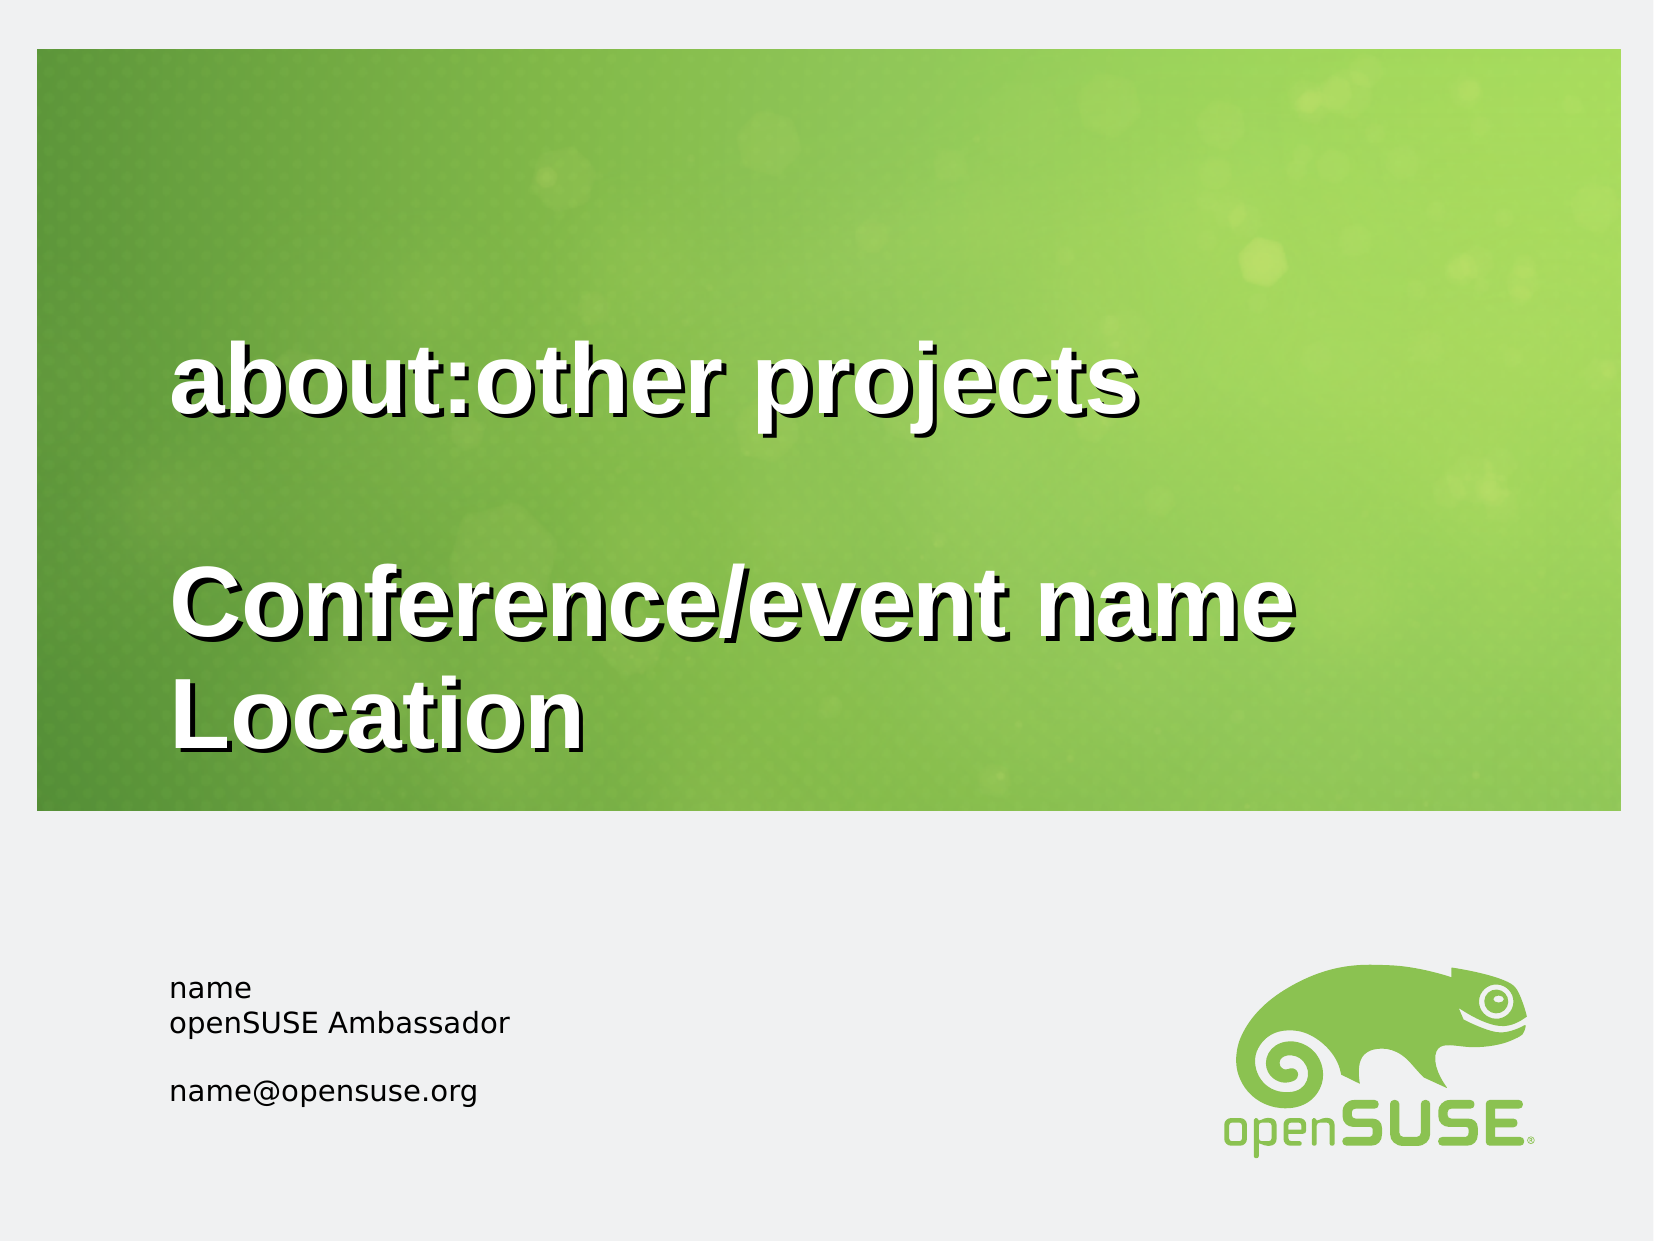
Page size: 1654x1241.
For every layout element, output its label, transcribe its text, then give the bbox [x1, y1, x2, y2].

picture [0, 0, 1654, 1241]
subtitle name openSUSE Ambassador name@opensuse.org [169, 926, 897, 1154]
title about:other projects Conference/event name Location [169, 217, 1585, 770]
